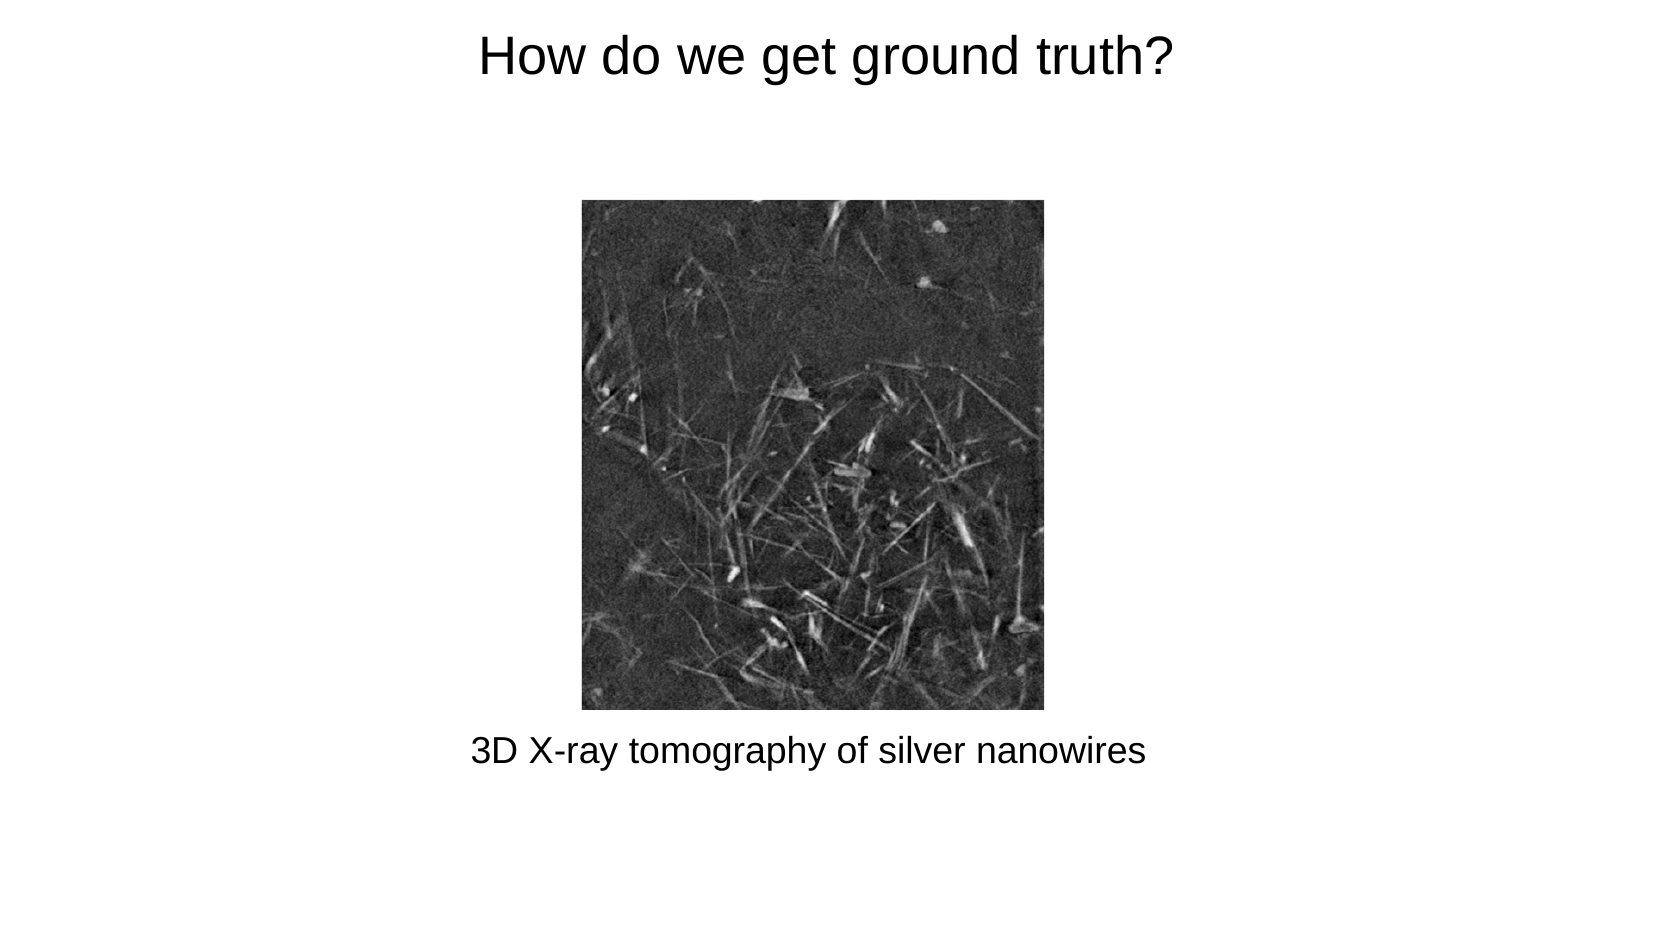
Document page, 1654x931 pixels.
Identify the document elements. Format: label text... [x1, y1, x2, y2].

text_box 3D X-ray tomography of silver nanowires [455, 721, 1162, 779]
text_box How do we get ground truth? [0, 17, 1654, 94]
picture [579, 199, 1045, 710]
